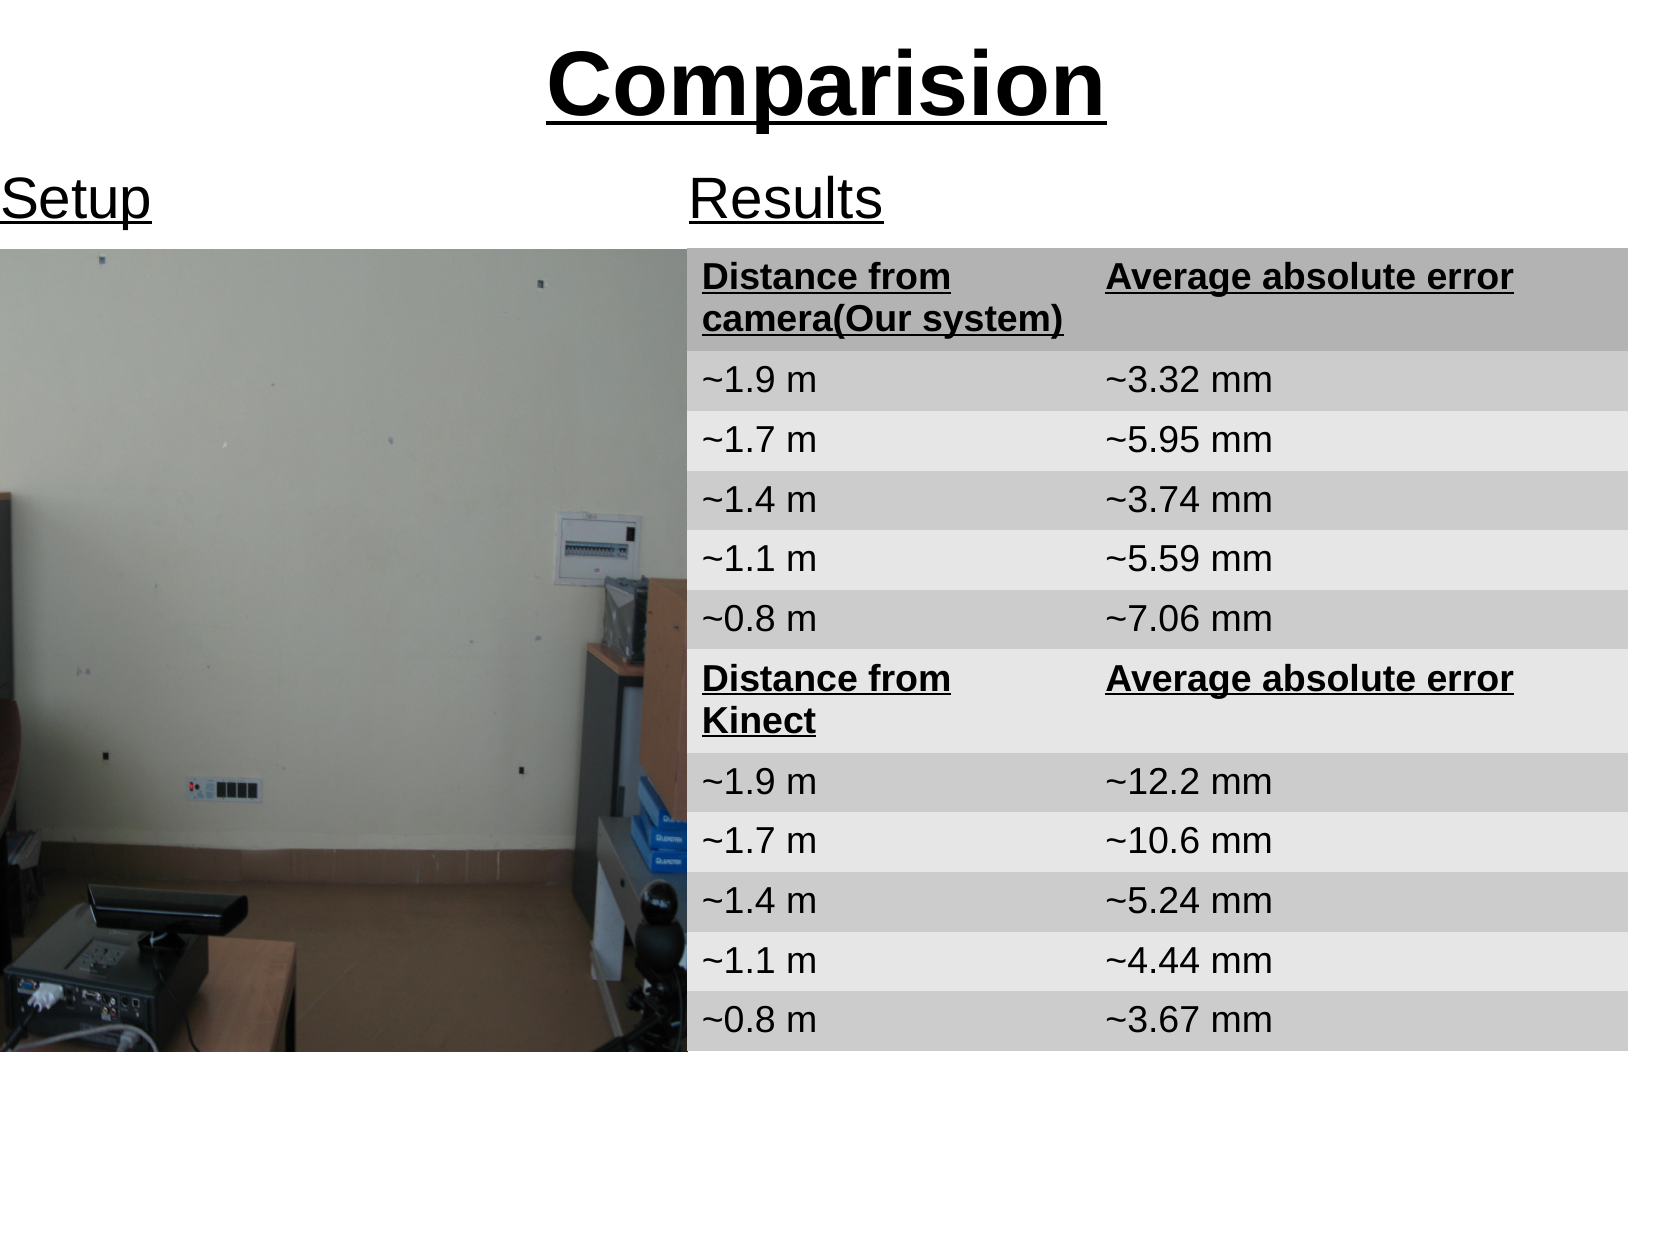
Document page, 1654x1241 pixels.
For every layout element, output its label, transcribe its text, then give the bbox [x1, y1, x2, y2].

table_header Average absolute error [1091, 248, 1628, 351]
table_cell ~1.9 m [687, 351, 1091, 411]
table_header Distance from camera(Our system) [687, 248, 1091, 351]
table_cell ~1.7 m [687, 812, 1091, 872]
table_cell ~5.59 mm [1091, 530, 1628, 590]
table_cell Average absolute error [1091, 649, 1628, 753]
table_cell ~12.2 mm [1091, 753, 1628, 812]
table_cell ~5.95 mm [1091, 411, 1628, 471]
table_cell ~3.74 mm [1091, 471, 1628, 530]
picture [0, 249, 688, 1052]
table_cell ~3.67 mm [1091, 991, 1628, 1051]
table_cell ~1.4 m [687, 471, 1091, 530]
table_cell ~0.8 m [687, 590, 1091, 649]
table_cell Distance from Kinect [687, 649, 1091, 753]
table_cell ~4.44 mm [1091, 932, 1628, 991]
table_cell ~7.06 mm [1091, 590, 1628, 649]
table_cell ~5.24 mm [1091, 872, 1628, 932]
table_cell ~1.4 m [687, 872, 1091, 932]
table_cell ~1.1 m [687, 932, 1091, 991]
title Comparision [0, 0, 1654, 165]
table_cell ~1.9 m [687, 753, 1091, 812]
table_cell ~10.6 mm [1091, 812, 1628, 872]
table_cell ~1.7 m [687, 411, 1091, 471]
list Setup Results [0, 165, 1654, 1241]
table_cell ~3.32 mm [1091, 351, 1628, 411]
table_cell ~1.1 m [687, 530, 1091, 590]
table_cell ~0.8 m [687, 991, 1091, 1051]
